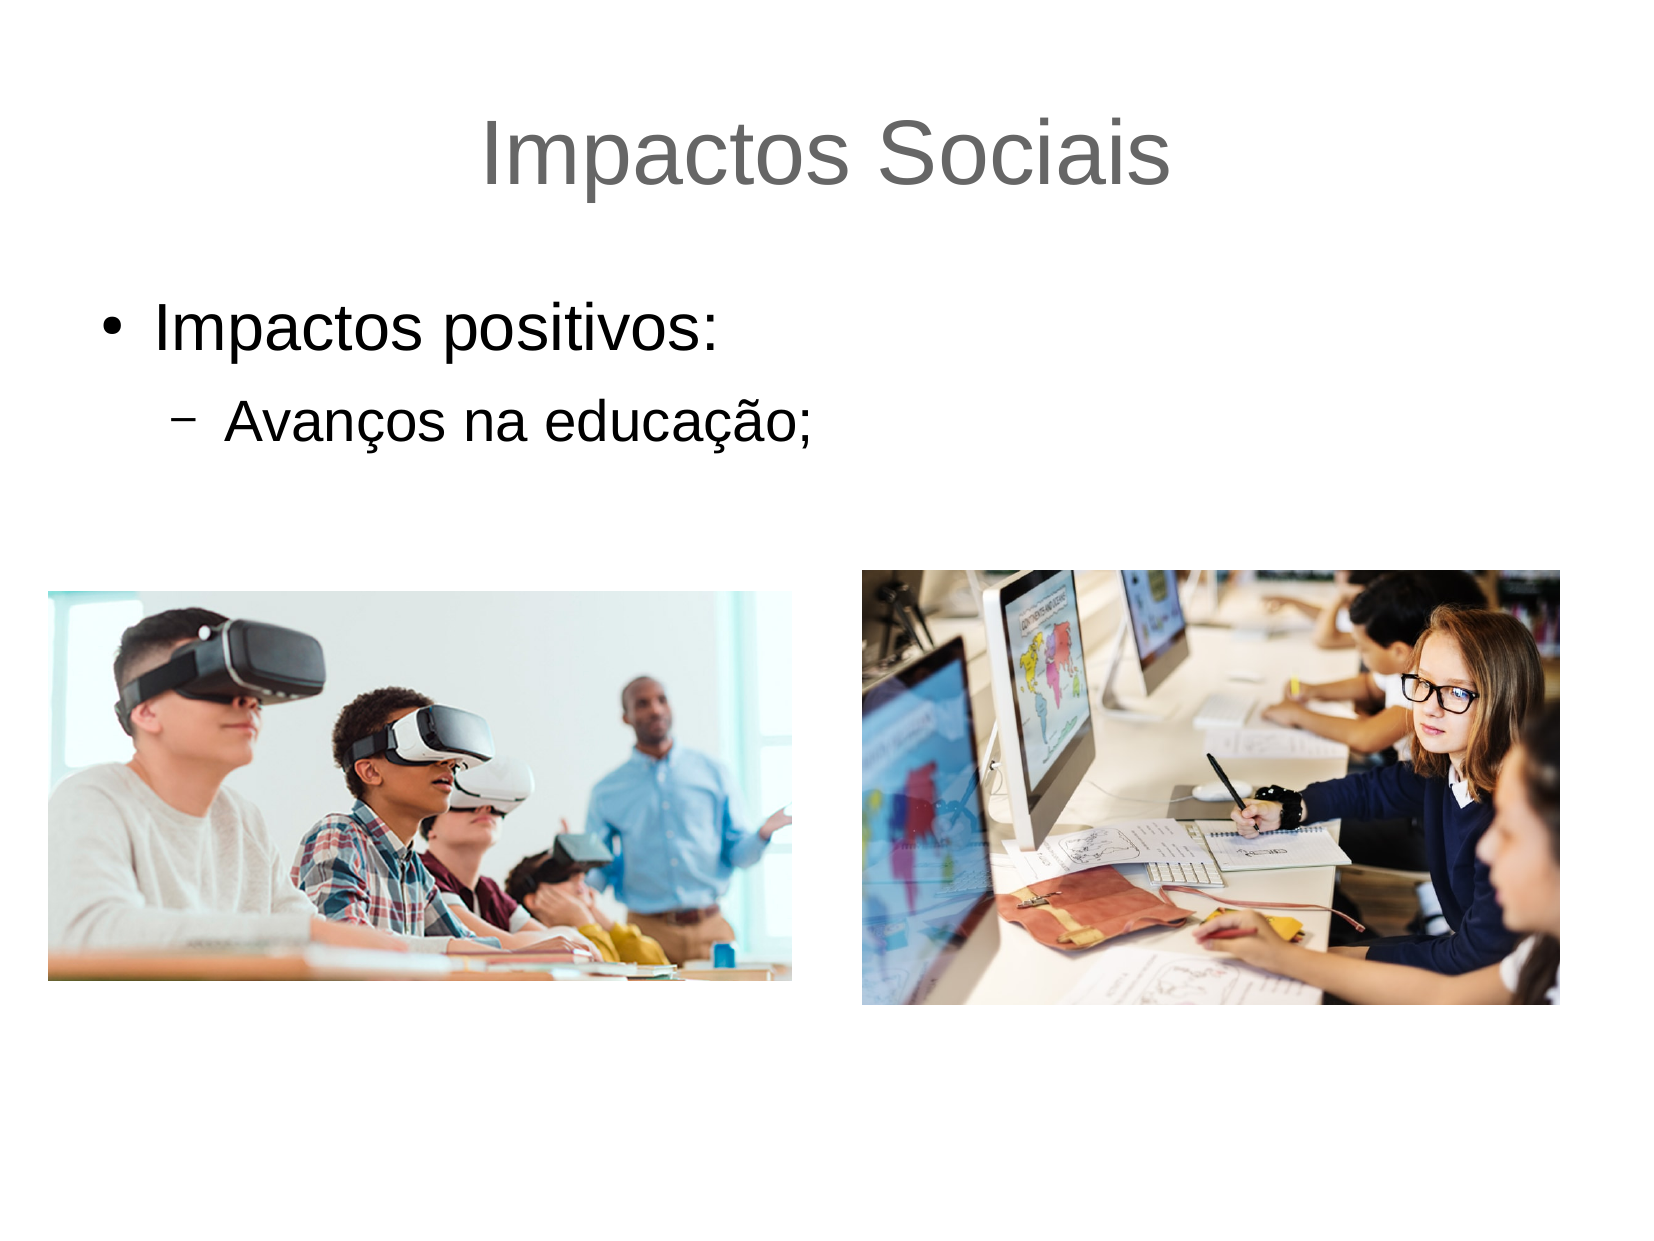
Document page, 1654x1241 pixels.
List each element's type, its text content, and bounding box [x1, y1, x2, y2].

list Impactos positivos: Avanços na educação; [82, 290, 1571, 1158]
picture [862, 570, 1560, 1005]
picture [48, 591, 792, 981]
title Impactos Sociais [82, 49, 1571, 257]
